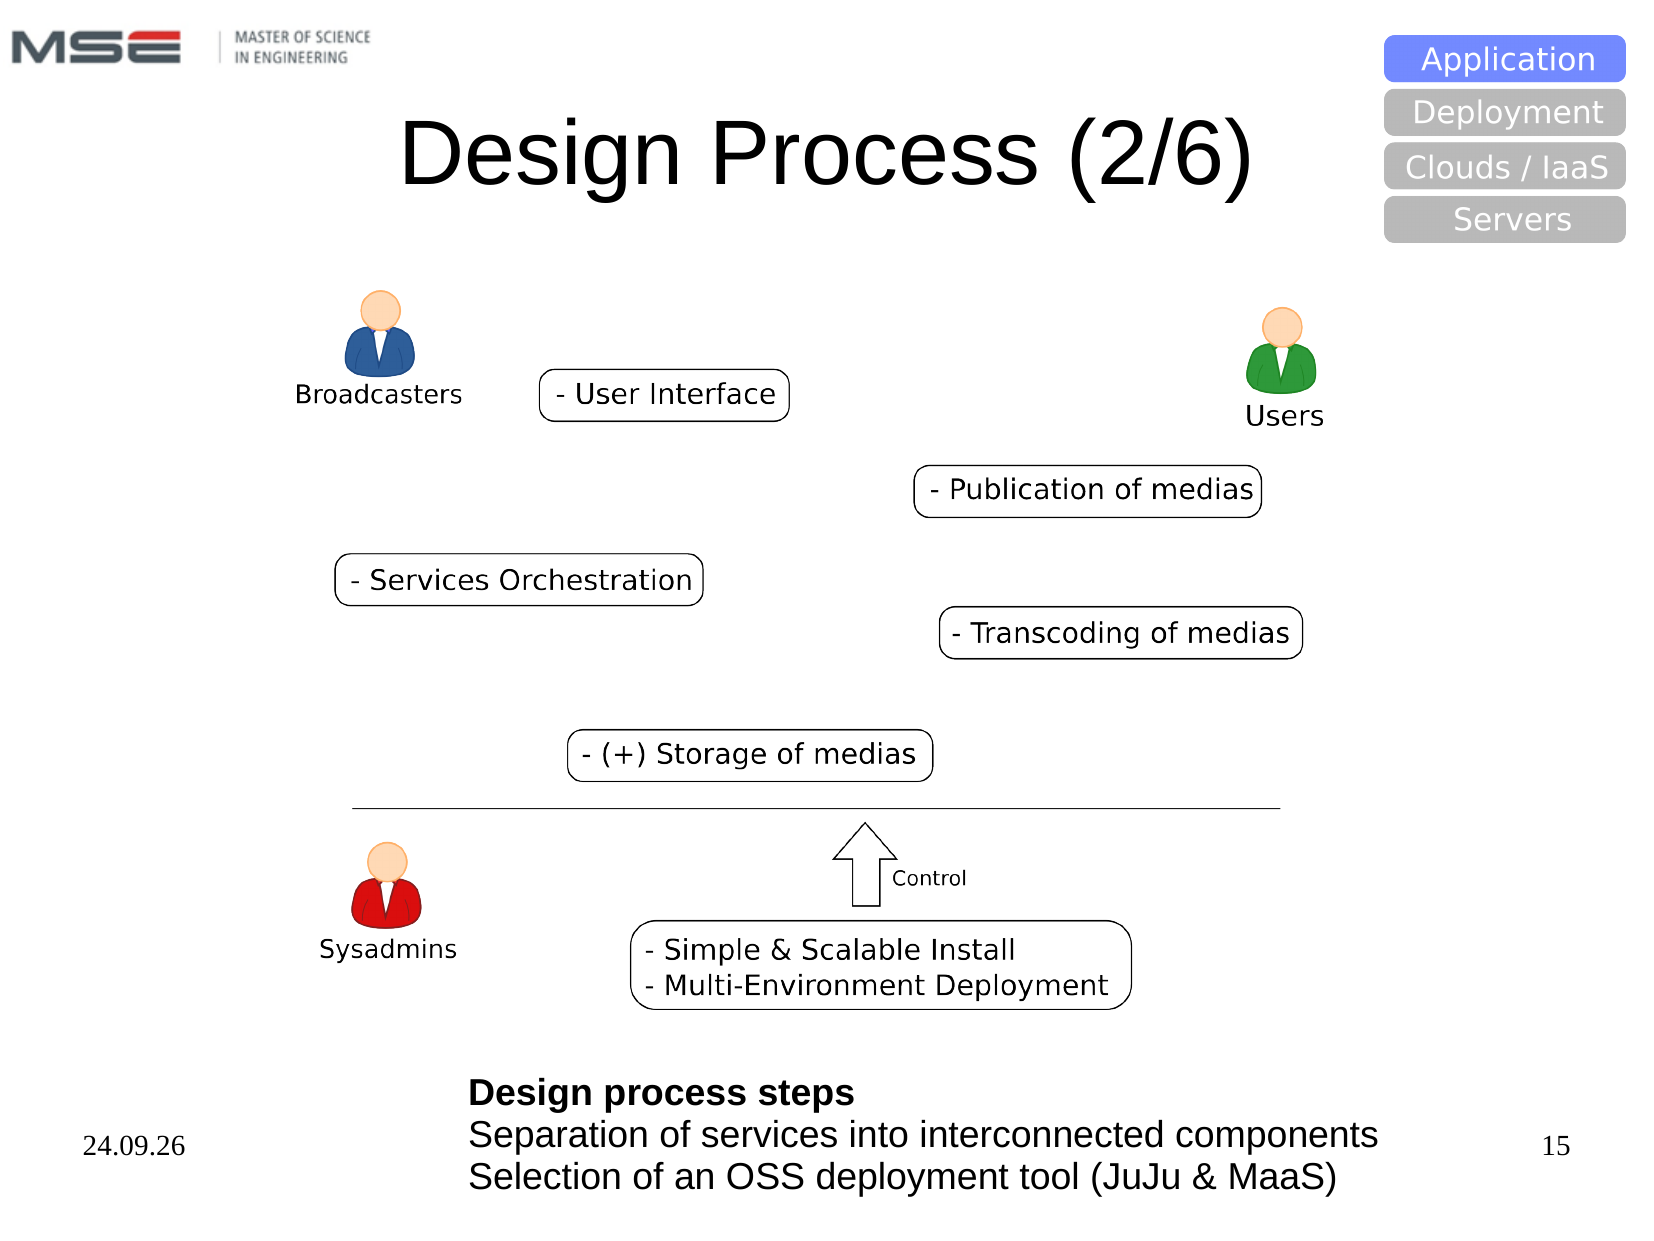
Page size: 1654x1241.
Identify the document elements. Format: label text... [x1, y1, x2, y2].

picture [1384, 35, 1626, 243]
text_box Design process steps Separation of services into interconnected components Selection of an OSS deployment tool (JuJu & MaaS) [453, 1063, 1394, 1205]
picture [297, 290, 1323, 1010]
picture [3, 0, 402, 107]
title Design Process (2/6) [82, 49, 1571, 257]
